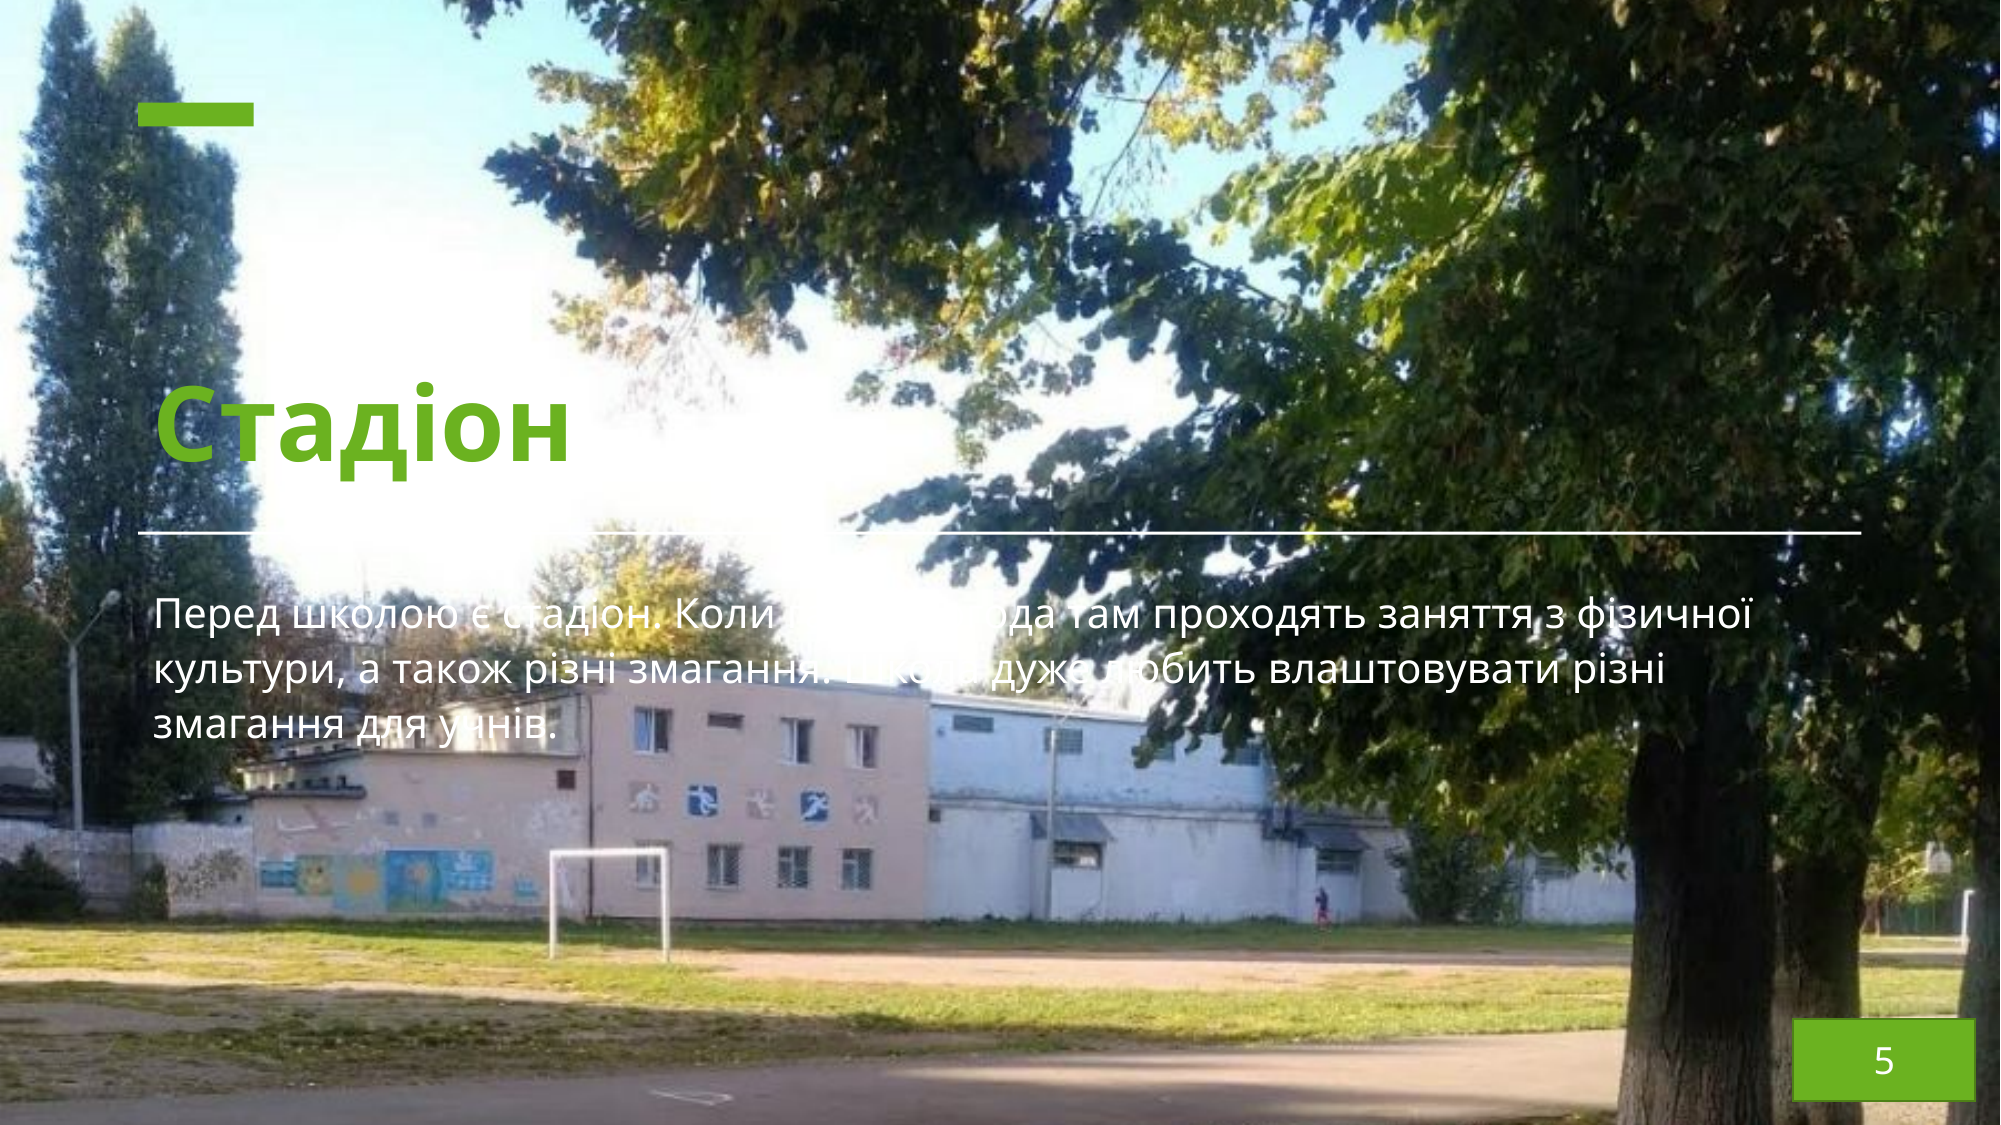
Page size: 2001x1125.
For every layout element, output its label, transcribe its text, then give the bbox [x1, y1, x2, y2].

text_box 5 [1792, 1018, 1976, 1101]
picture [0, 0, 2000, 1125]
list Перед школою є стадіон. Коли гарна погода там проходять заняття з фізичної культури, а також різні змагання. Школа дуже любить влаштовувати різні змагання для учнів. [138, 574, 1862, 1013]
title Стадіон [138, 154, 1862, 492]
text_box [138, 102, 254, 127]
text_box [138, 531, 1862, 535]
